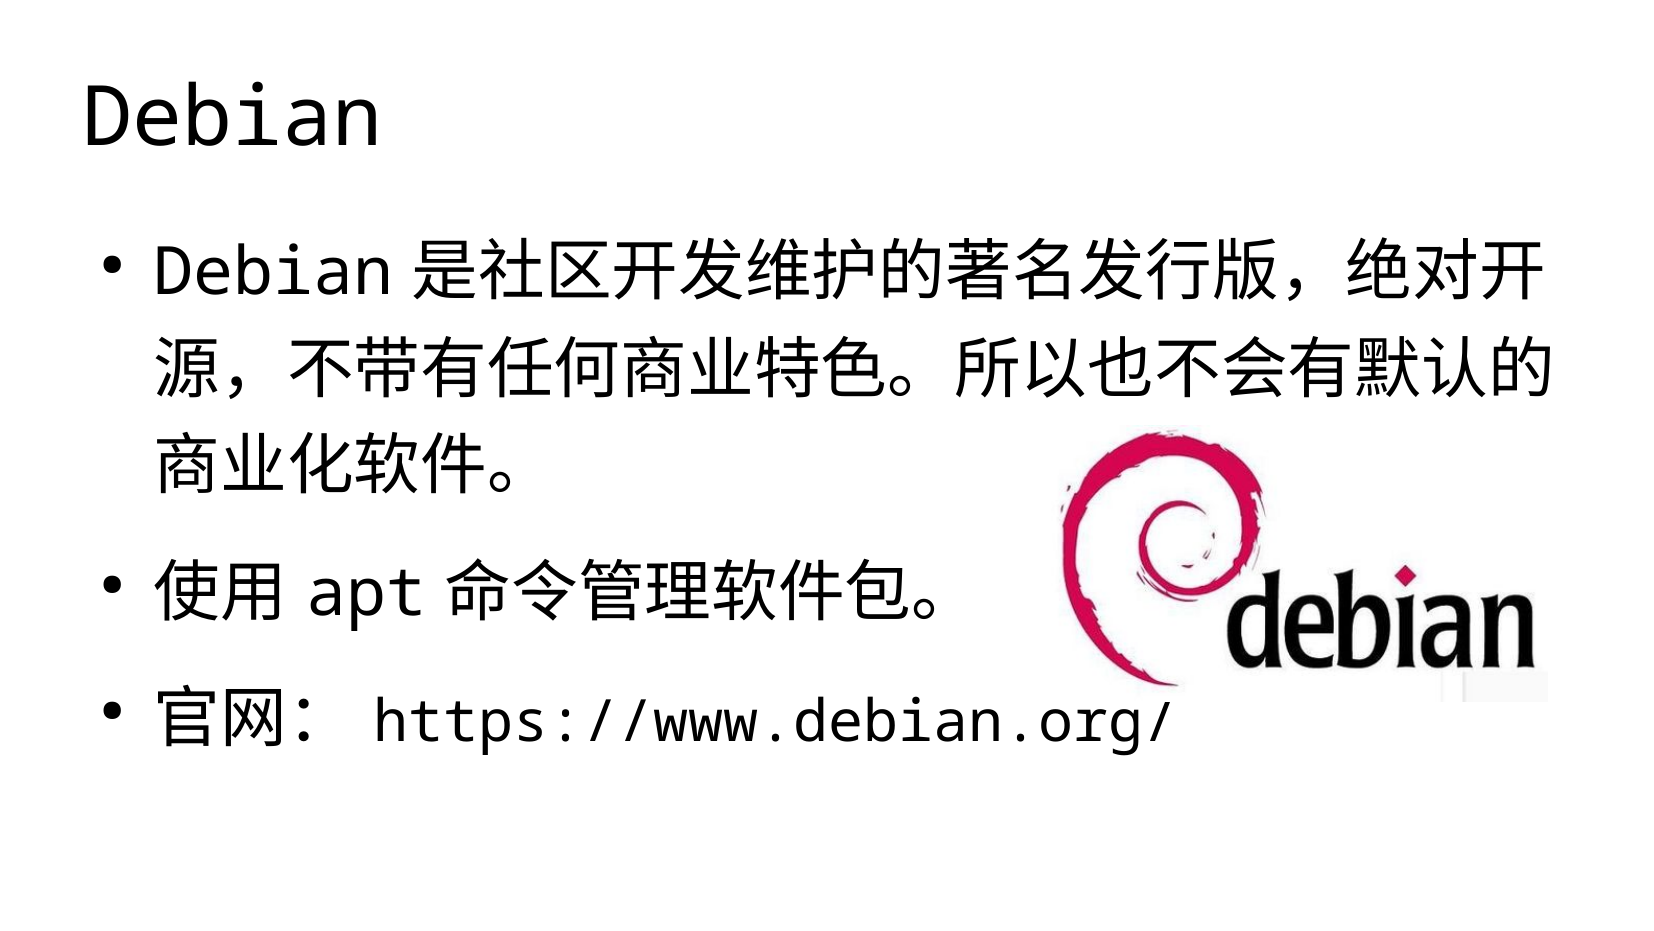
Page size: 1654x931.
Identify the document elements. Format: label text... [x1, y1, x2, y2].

list Debian是社区开发维护的著名发行版，绝对开源，不带有任何商业特色。所以也不会有默认的商业化软件。 使用apt命令管理软件包。 官网：https://www.debian.org/ [82, 217, 1571, 827]
picture [1026, 425, 1548, 702]
title Debian [82, 37, 1571, 189]
